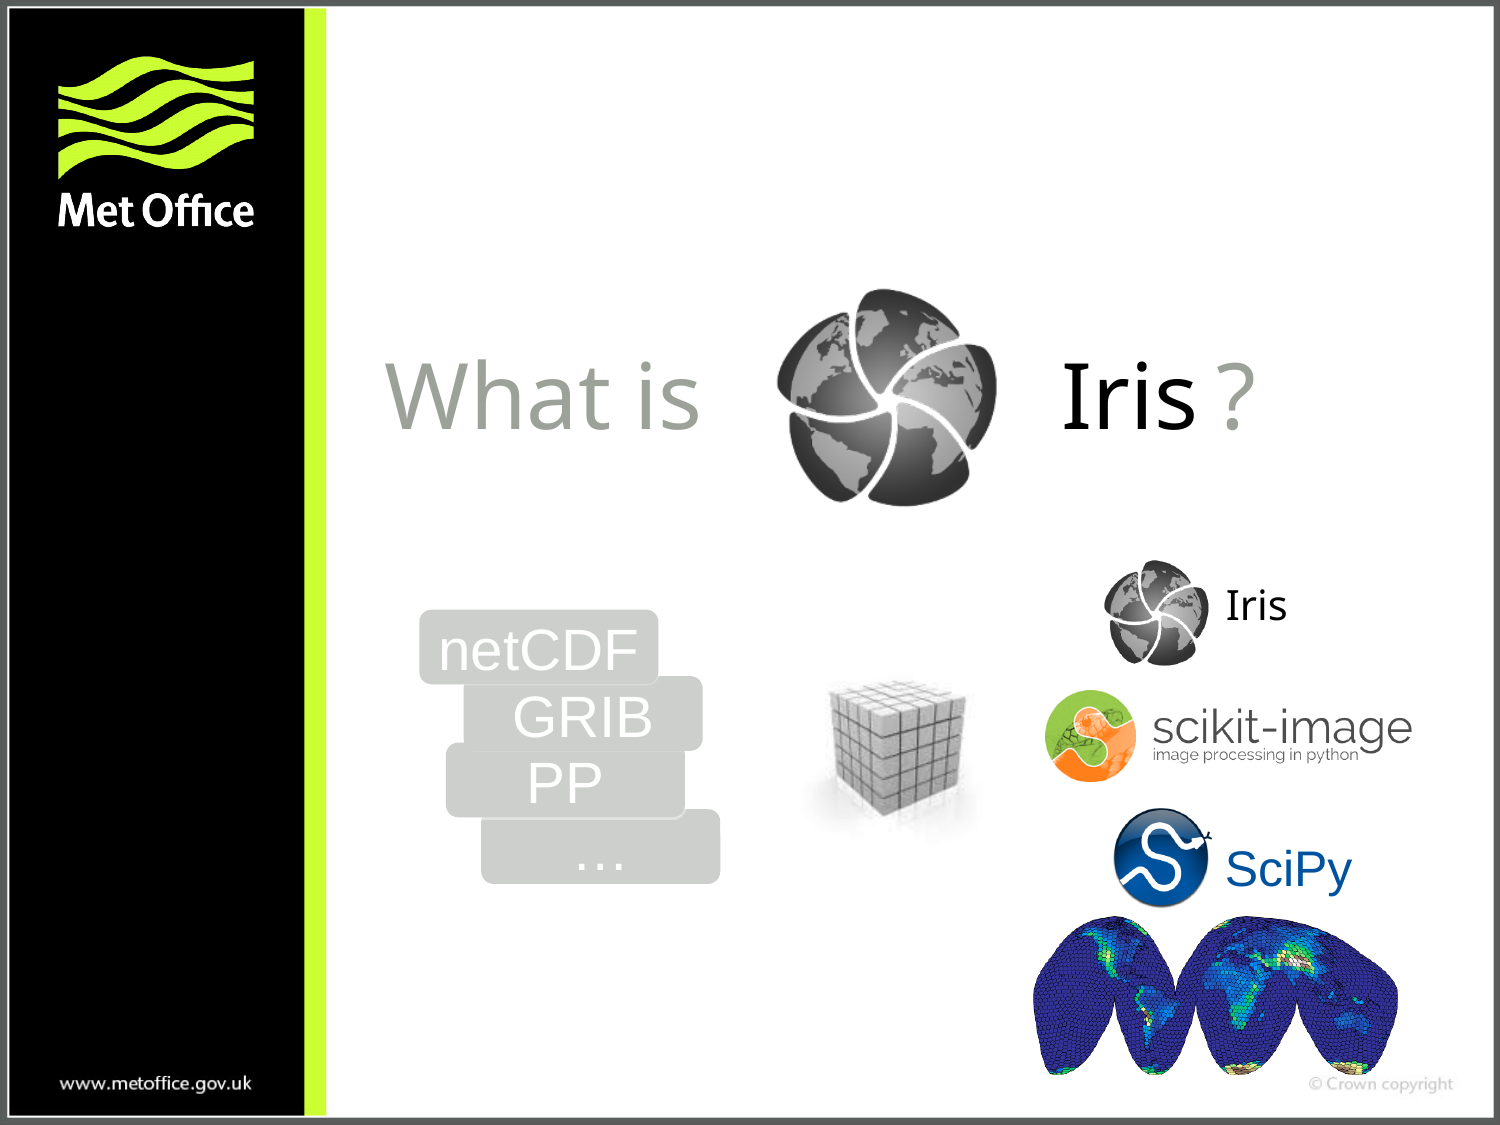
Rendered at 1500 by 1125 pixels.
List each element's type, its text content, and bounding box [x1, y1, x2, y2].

text_box … [481, 809, 721, 884]
text_box Iris [1212, 579, 1412, 637]
text_box SciPy [1210, 827, 1368, 904]
text_box PP [445, 742, 685, 818]
text_box Iris [1047, 347, 1202, 457]
picture [2, 2, 1498, 1123]
text_box GRIB [463, 676, 703, 751]
text_box What is [369, 347, 718, 457]
text_box ? [1202, 347, 1272, 457]
text_box netCDF [419, 609, 659, 685]
